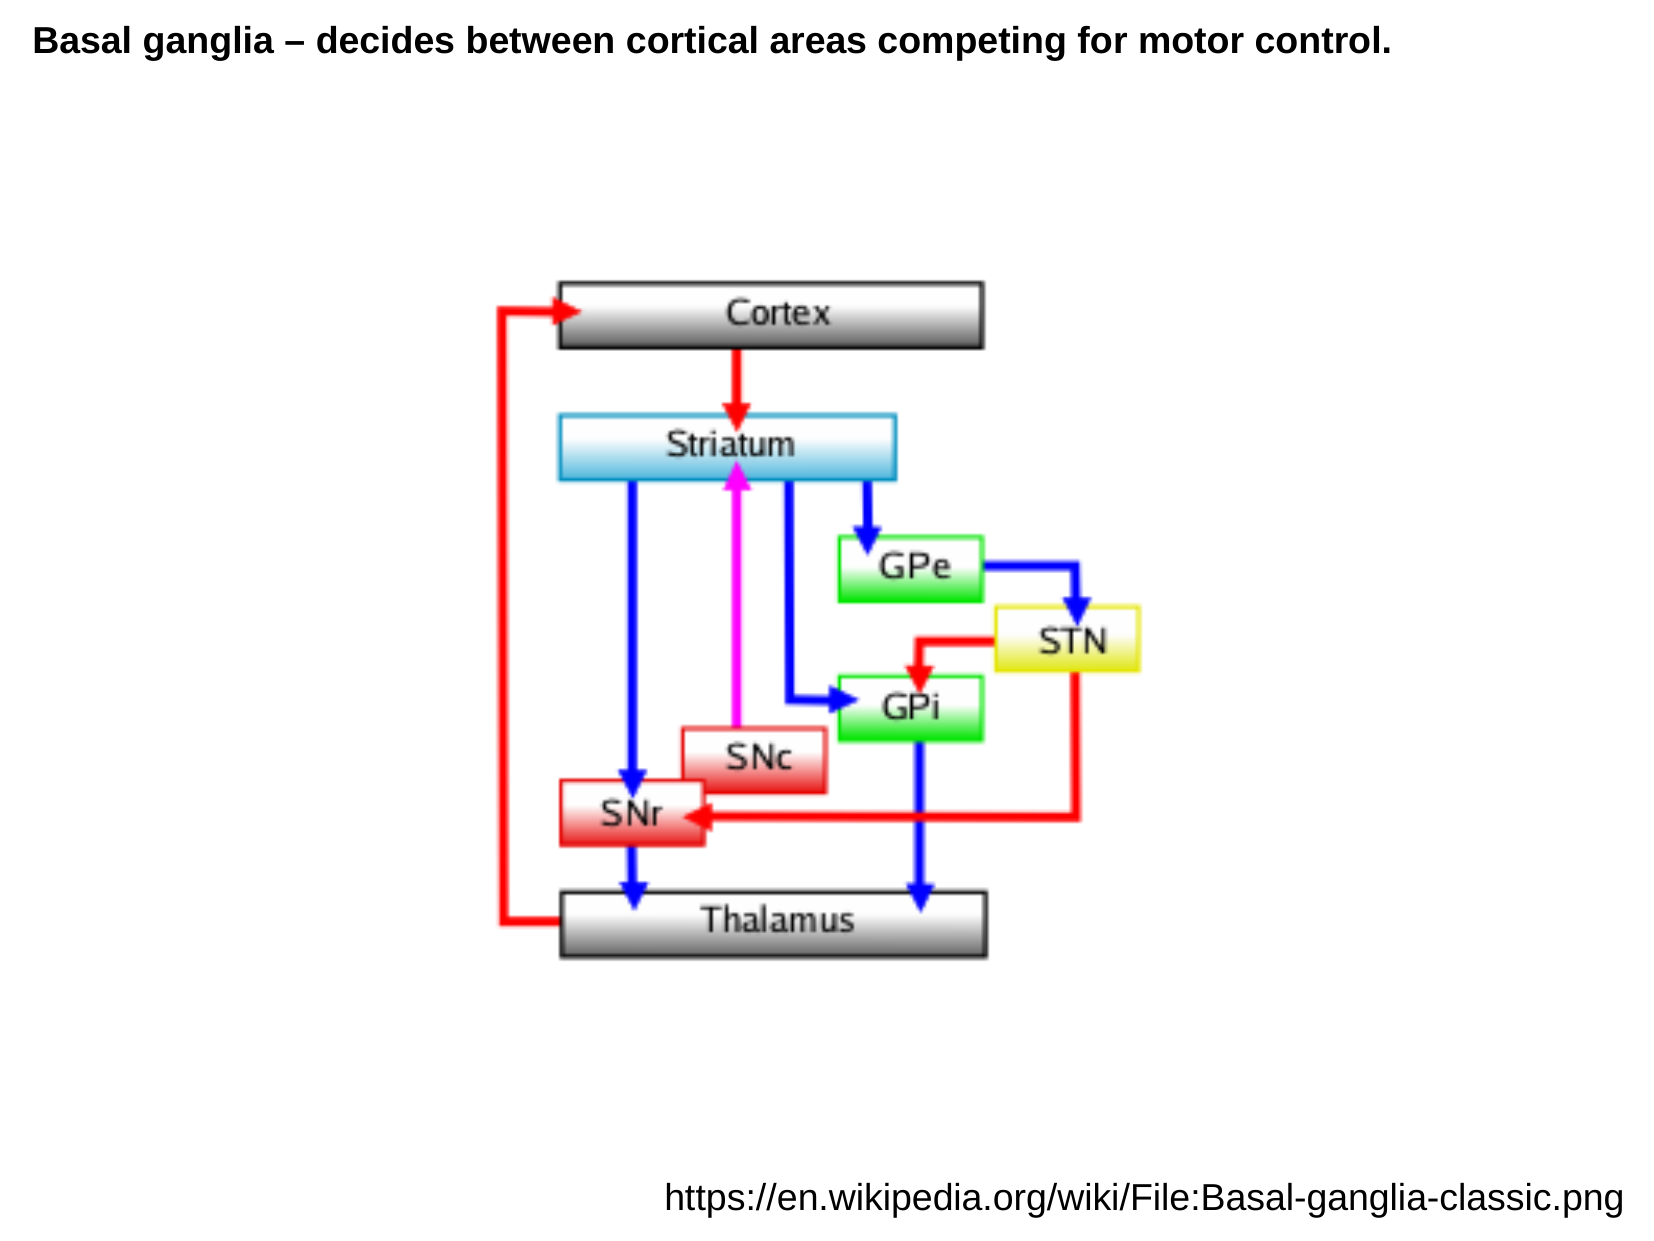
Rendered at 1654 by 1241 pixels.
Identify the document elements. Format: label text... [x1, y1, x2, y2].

picture [482, 260, 1171, 980]
text_box Basal ganglia – decides between cortical areas competing for motor control. [17, 11, 1409, 69]
text_box https://en.wikipedia.org/wiki/File:Basal-ganglia-classic.png [649, 1169, 1640, 1227]
